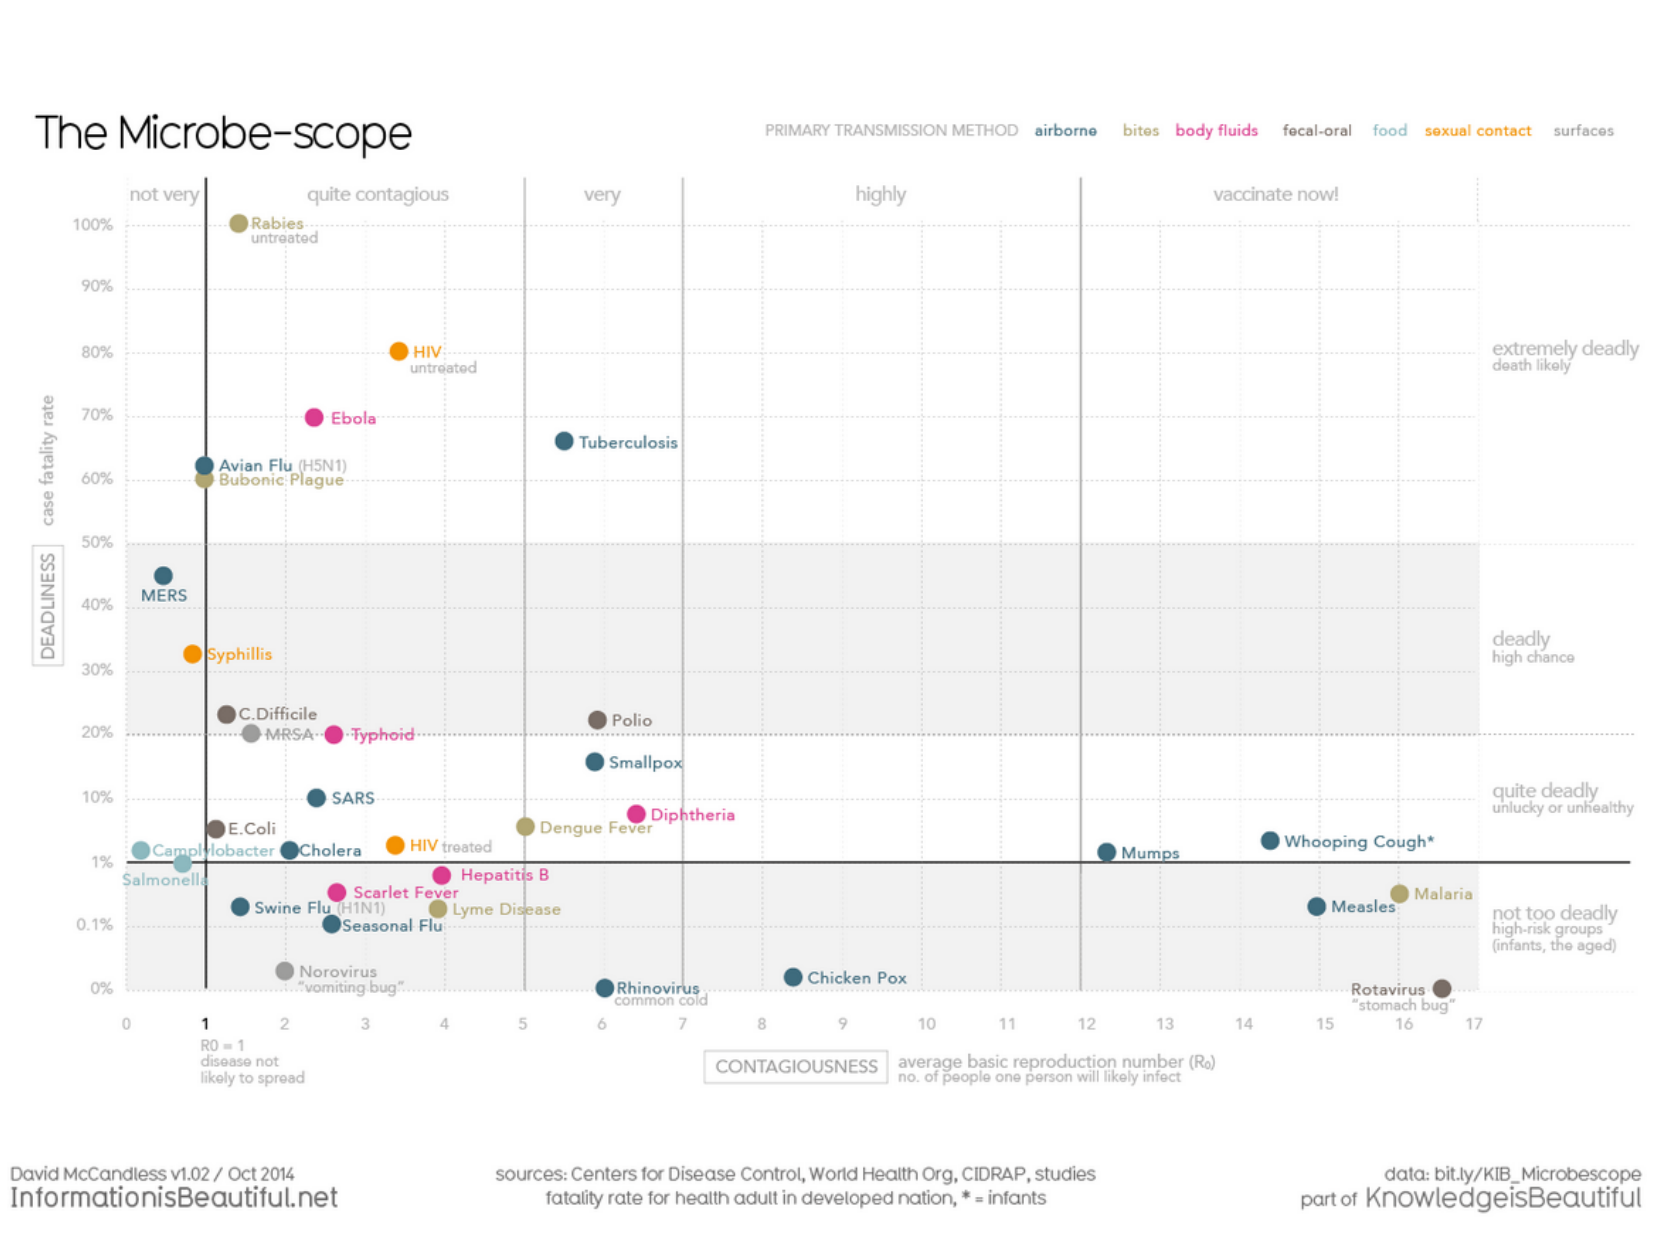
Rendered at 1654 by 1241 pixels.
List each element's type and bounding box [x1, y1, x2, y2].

picture [5, 1153, 1654, 1231]
picture [2, 99, 1654, 1096]
